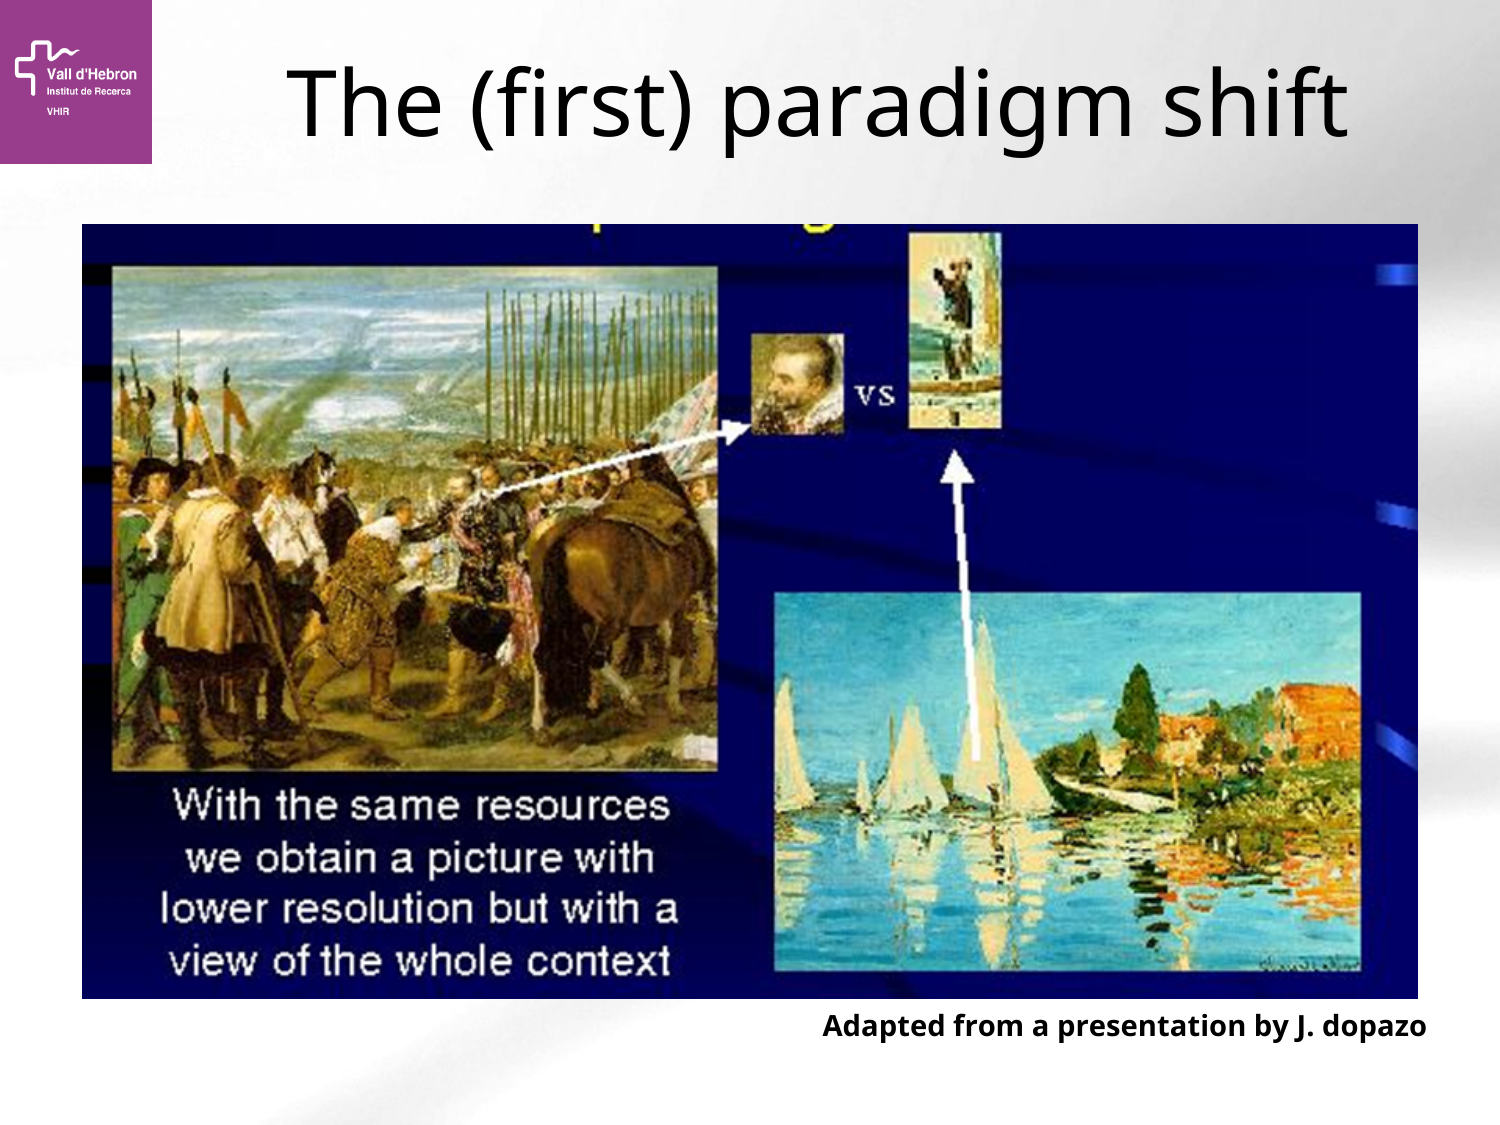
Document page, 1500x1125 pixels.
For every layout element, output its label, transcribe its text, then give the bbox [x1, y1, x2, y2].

text_box Adapted from a presentation by J. dopazo [807, 999, 1443, 1050]
picture [0, 0, 1500, 1125]
text_box The (first) paradigm shift [199, 37, 1438, 168]
